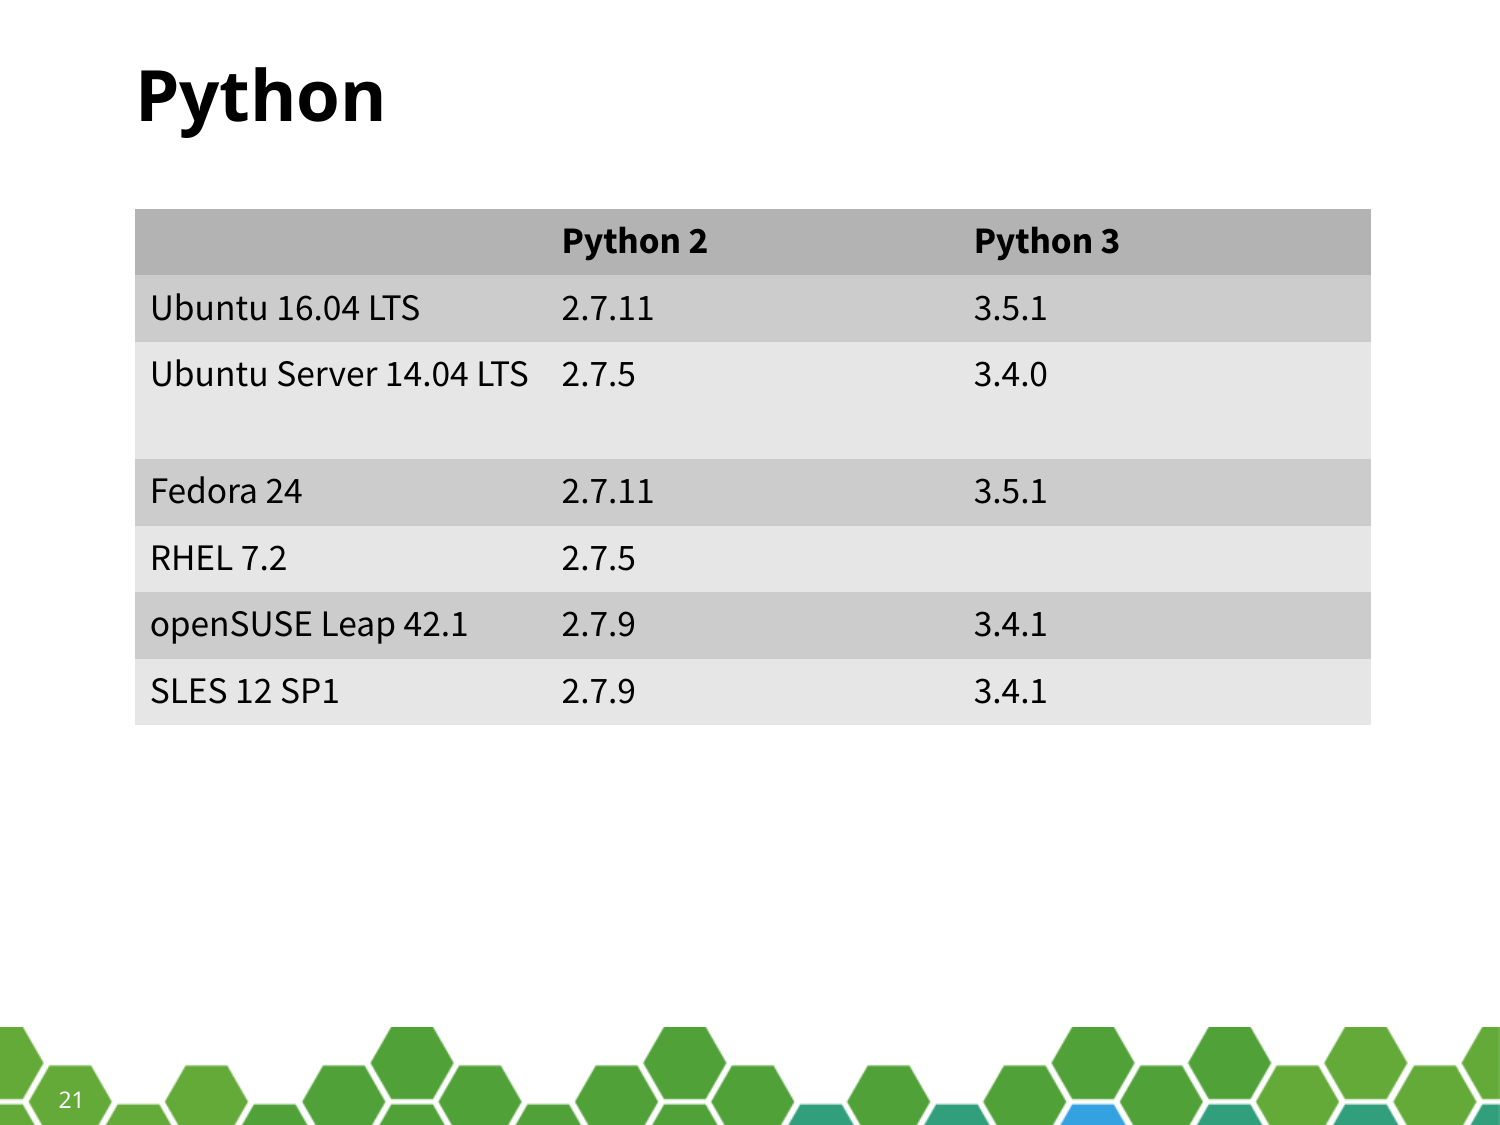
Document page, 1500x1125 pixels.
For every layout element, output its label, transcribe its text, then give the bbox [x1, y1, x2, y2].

table_cell Ubuntu Server 14.04 LTS [135, 342, 547, 459]
picture [0, 1027, 1500, 1125]
table_cell 2.7.11 [547, 459, 959, 526]
table_cell openSUSE Leap 42.1 [135, 592, 547, 659]
table_header Python 2 [547, 209, 959, 275]
table_cell 3.5.1 [959, 459, 1371, 526]
table_header [135, 209, 547, 275]
table_cell 3.4.1 [959, 592, 1371, 659]
table_cell 2.7.11 [547, 275, 959, 342]
table_cell 2.7.9 [547, 592, 959, 659]
table_cell Fedora 24 [135, 459, 547, 526]
table_cell SLES 12 SP1 [135, 659, 547, 725]
table_cell [959, 526, 1371, 592]
table_cell 2.7.5 [547, 526, 959, 592]
table_cell RHEL 7.2 [135, 526, 547, 592]
title Python [135, 12, 1372, 175]
table_cell Ubuntu 16.04 LTS [135, 275, 547, 342]
table_cell 3.4.1 [959, 659, 1371, 725]
table_cell 2.7.5 [547, 342, 959, 459]
table_header Python 3 [959, 209, 1371, 275]
table_cell 3.4.0 [959, 342, 1371, 459]
table_cell 3.5.1 [959, 275, 1371, 342]
table_cell 2.7.9 [547, 659, 959, 725]
